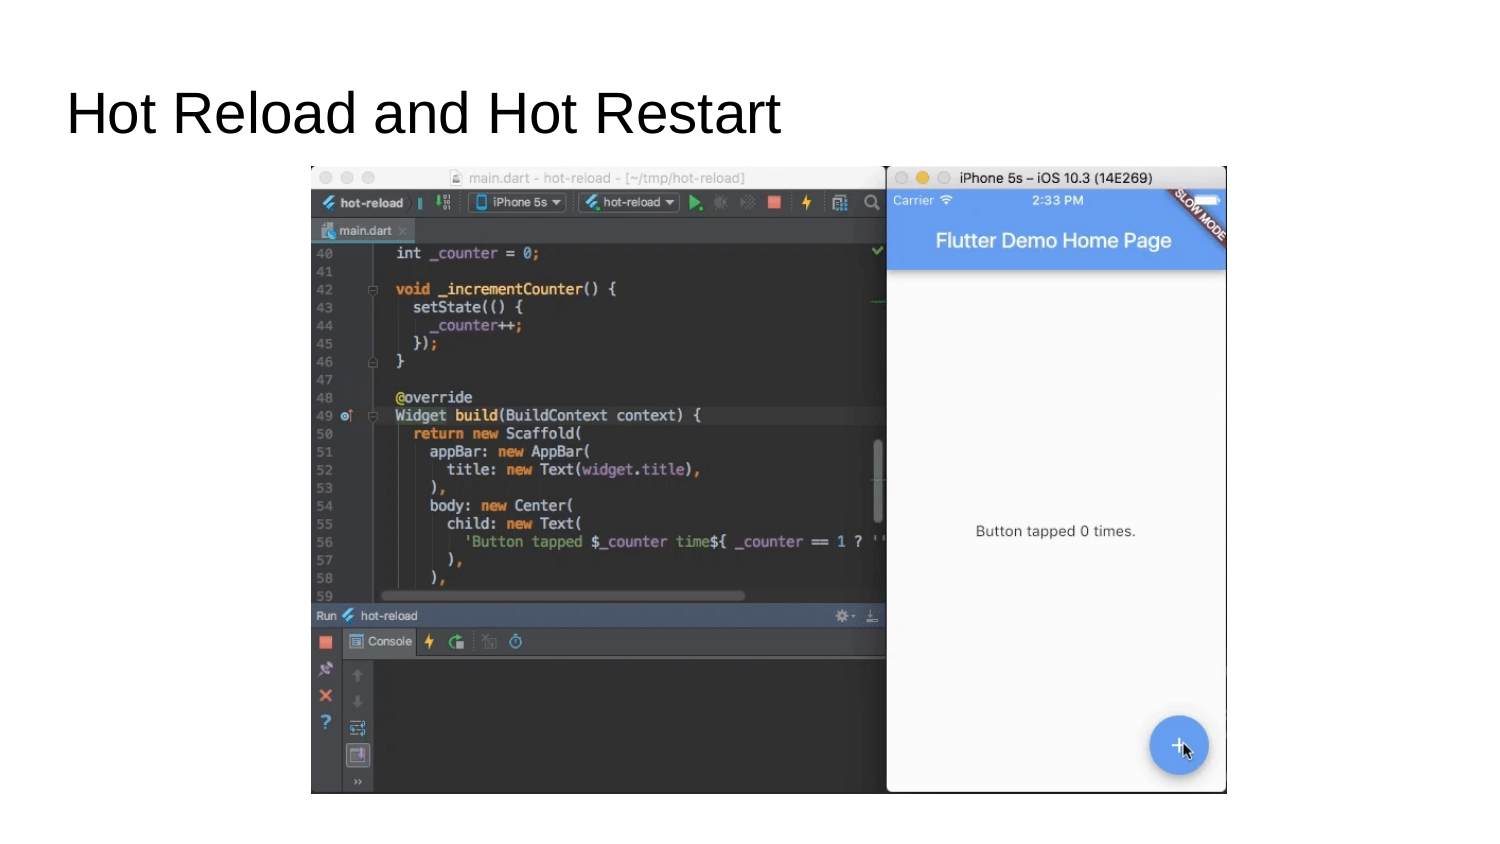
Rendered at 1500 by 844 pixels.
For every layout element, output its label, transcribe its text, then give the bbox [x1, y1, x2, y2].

title Hot Reload and Hot Restart [51, 60, 1449, 155]
picture [311, 166, 1227, 794]
